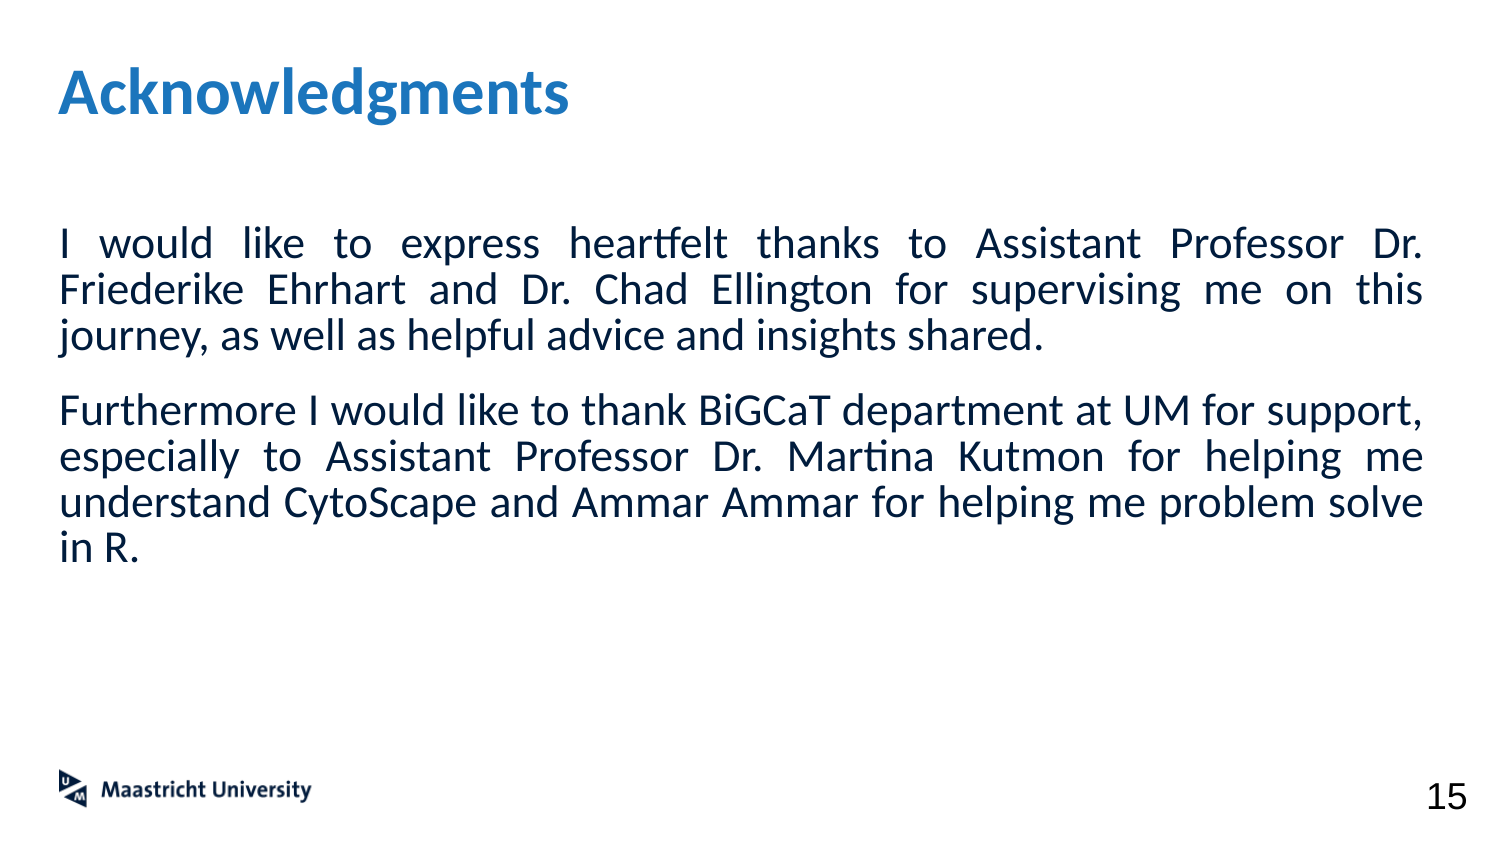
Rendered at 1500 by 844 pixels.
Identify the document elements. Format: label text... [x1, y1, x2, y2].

title Acknowledgments [59, 50, 1425, 144]
text_box <number> [1411, 767, 1500, 838]
list I would like to express heartfelt thanks to Assistant Professor Dr. Friederike Ehrhart and Dr. Chad Ellington for supervising me on this journey, as well as helpful advice and insights shared. Furthermore I would like to thank BiGCaT department at UM for support, especially to Assistant Professor Dr. Martina Kutmon for helping me understand CytoScape and Ammar Ammar for helping me problem solve in R. [59, 224, 1426, 772]
